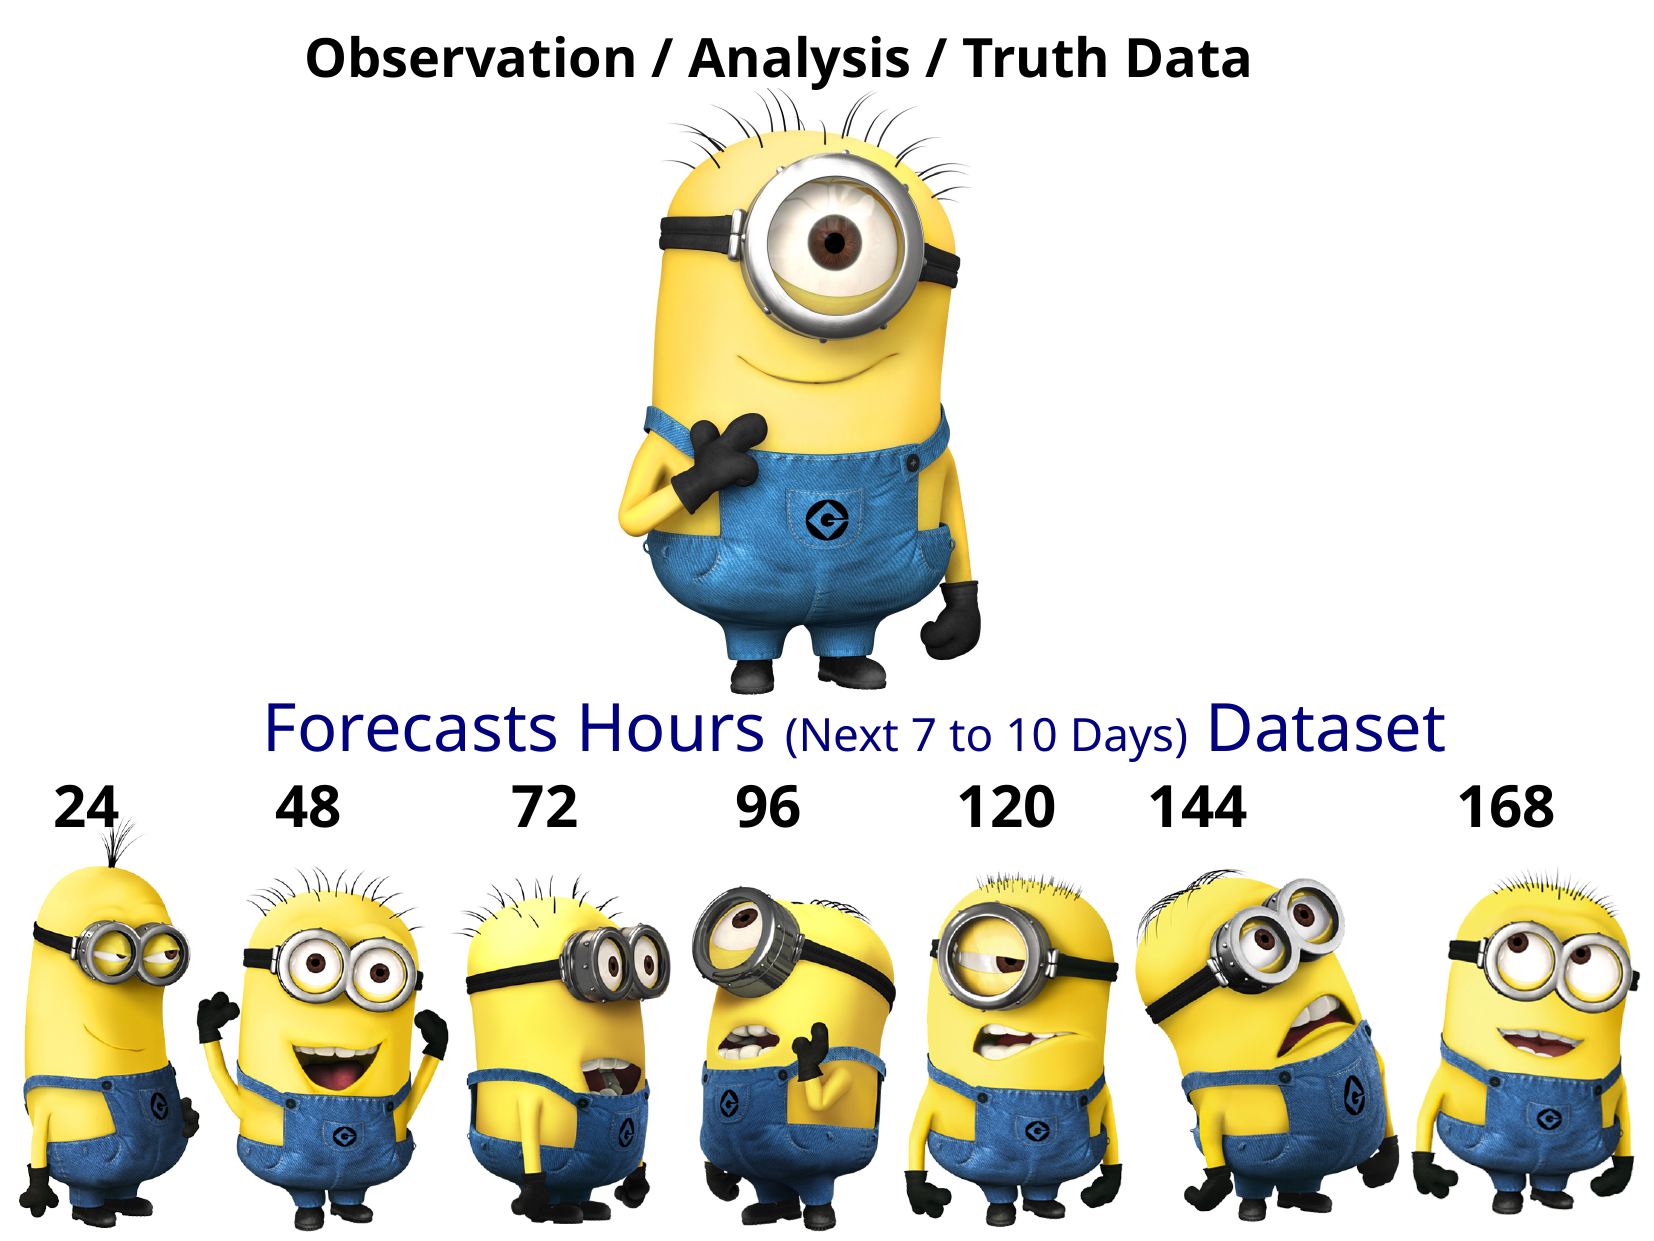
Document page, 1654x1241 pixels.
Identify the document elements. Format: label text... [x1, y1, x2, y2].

text_box Forecasts Hours (Next 7 to 10 Days) Dataset [248, 673, 1654, 775]
text_box Observation / Analysis / Truth Data [289, 11, 1329, 102]
text_box 24 48 72 96 120 144 168 [23, 758, 1654, 854]
picture [0, 806, 1654, 1241]
picture [614, 102, 993, 673]
